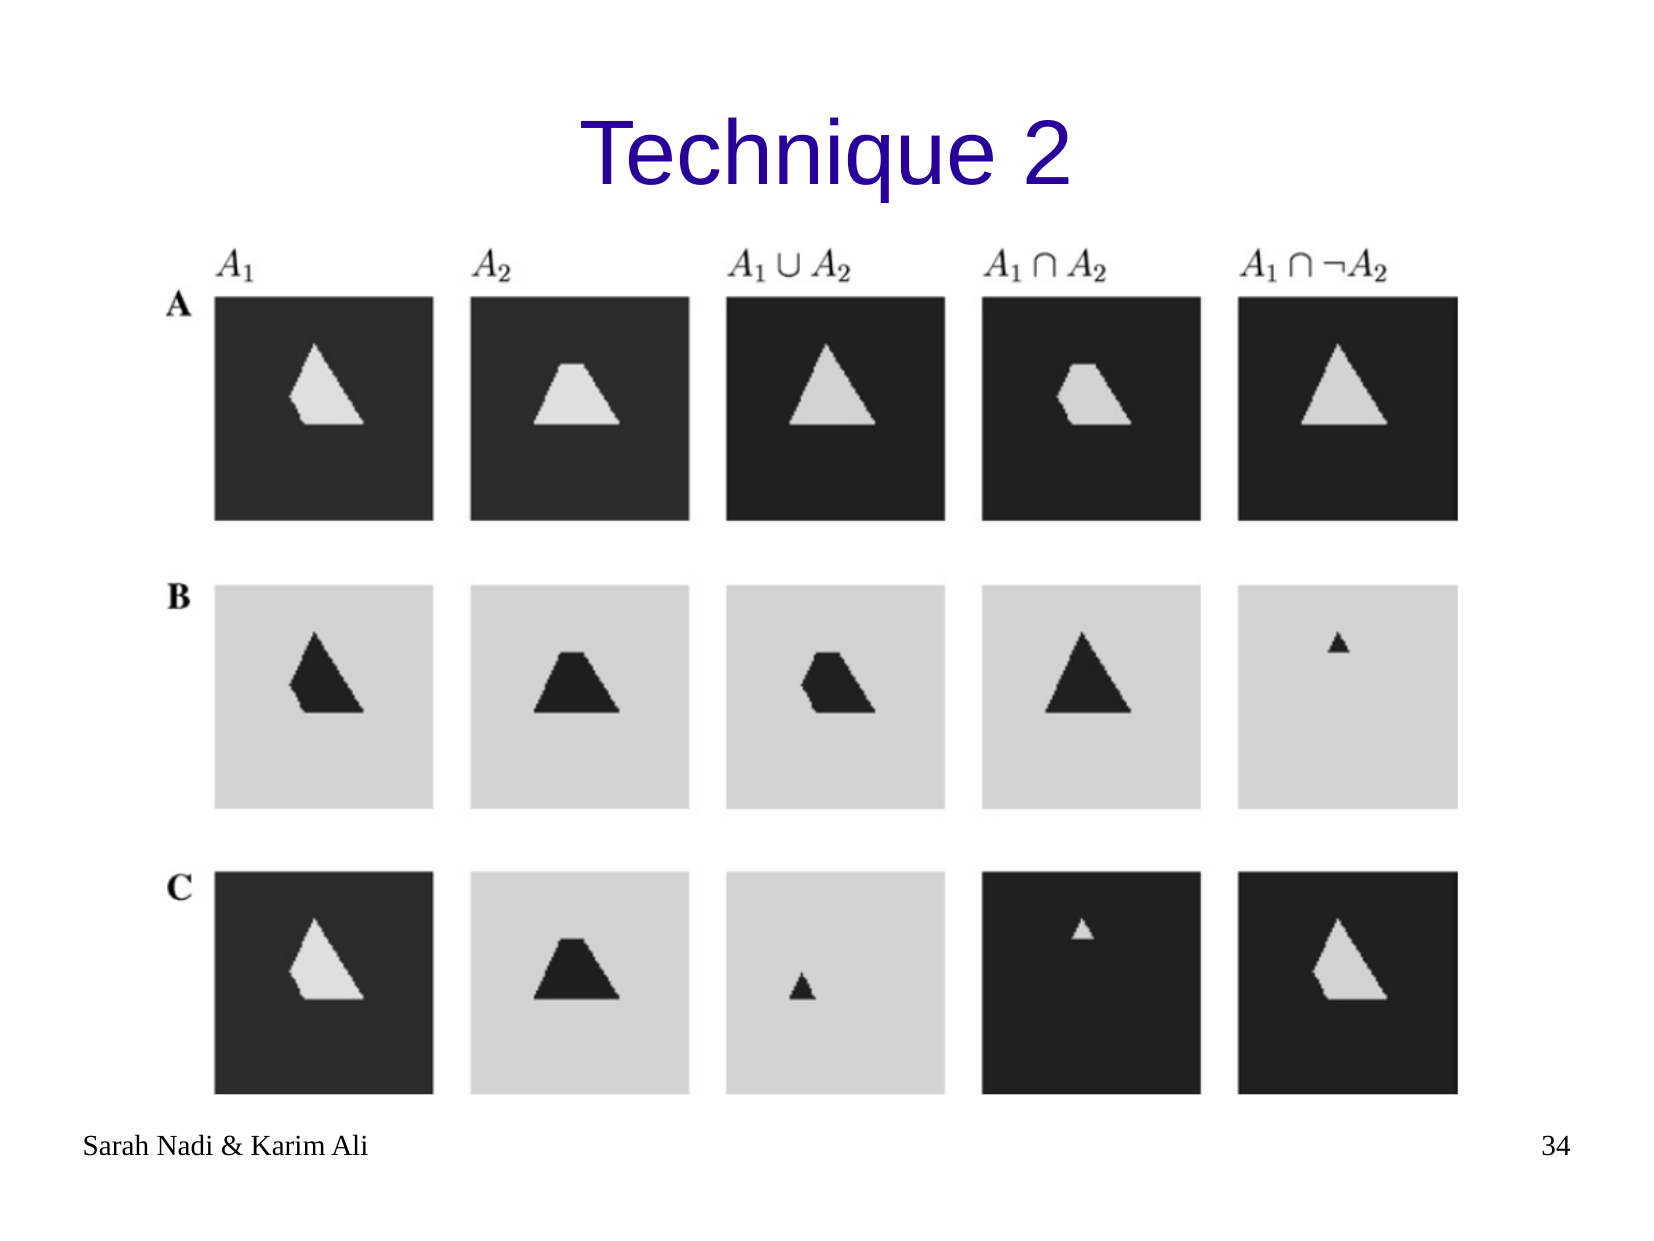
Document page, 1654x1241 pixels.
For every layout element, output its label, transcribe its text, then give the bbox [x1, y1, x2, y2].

picture [166, 237, 1489, 1122]
title Technique 2 [82, 56, 1571, 250]
